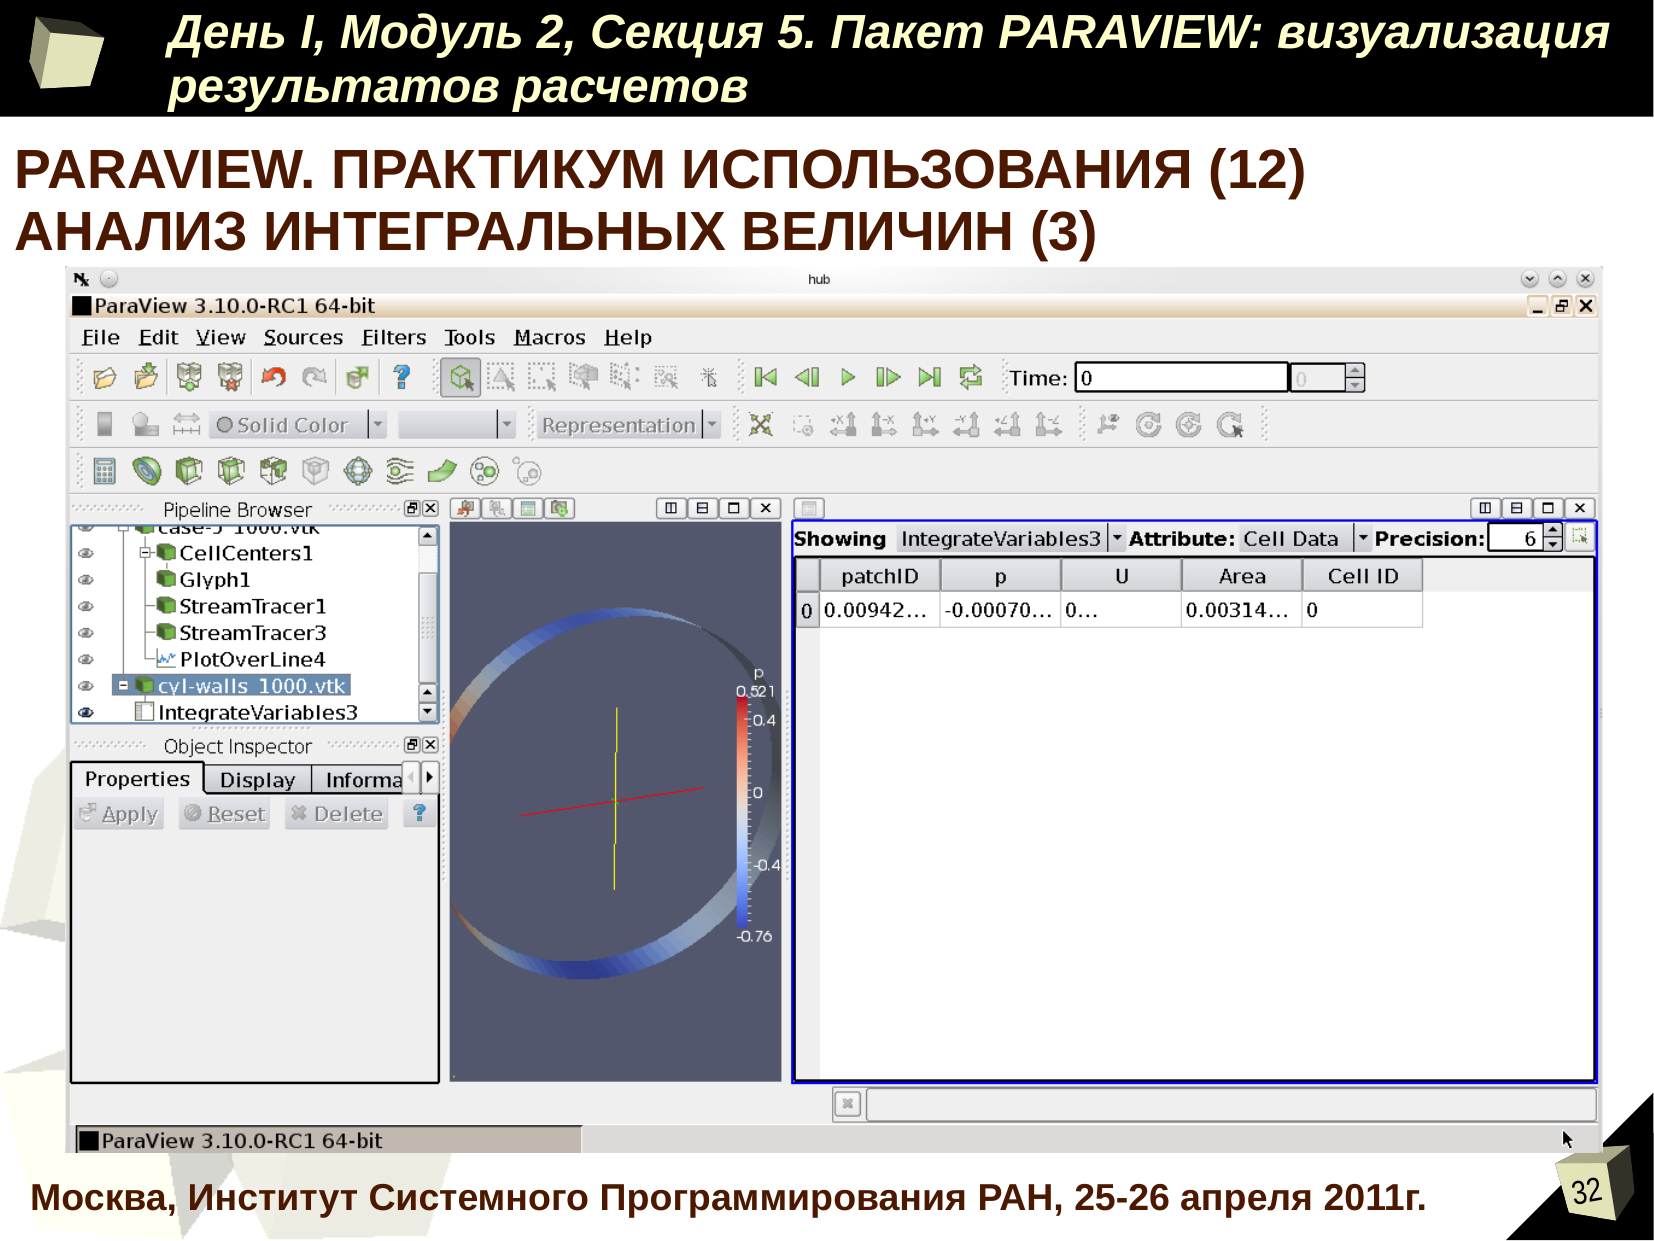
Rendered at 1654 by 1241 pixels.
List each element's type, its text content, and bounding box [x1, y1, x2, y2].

picture [464, 1193, 472, 1198]
picture [0, 270, 1603, 1241]
text_box PARAVIEW. ПРАКТИКУМ ИСПОЛЬЗОВАНИЯ (12) АНАЛИЗ ИНТЕГРАЛЬНЫХ ВЕЛИЧИН (3) [0, 131, 1654, 270]
